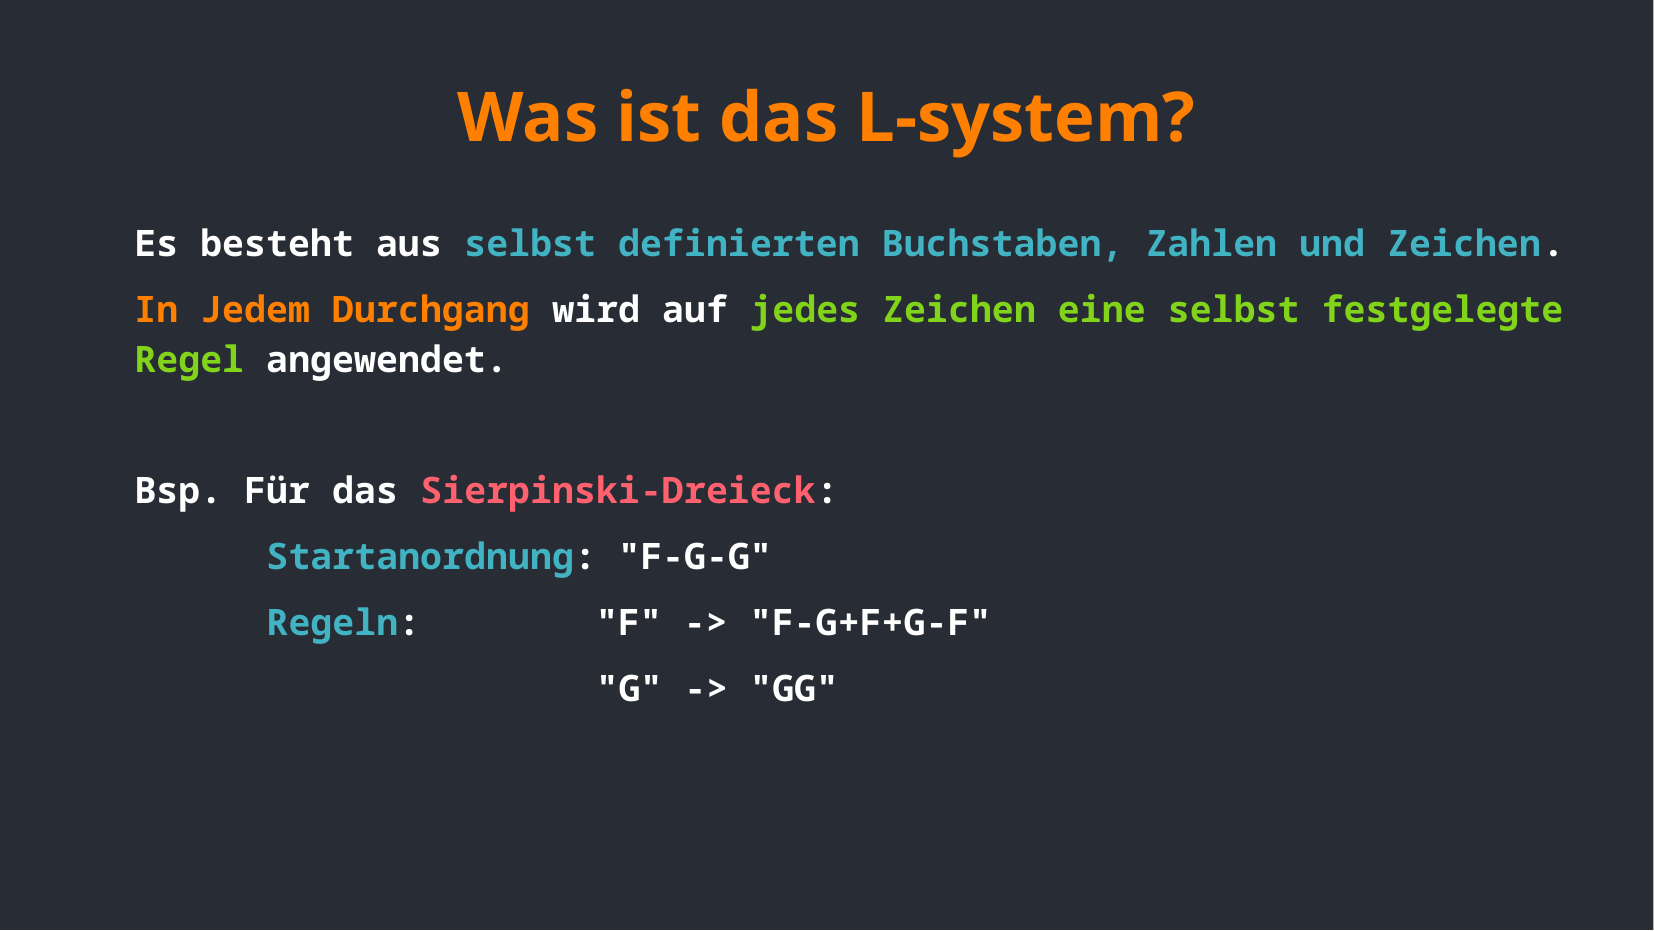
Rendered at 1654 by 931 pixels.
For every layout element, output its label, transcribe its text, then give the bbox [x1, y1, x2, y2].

title Was ist das L-system? [82, 37, 1571, 193]
list Es besteht aus selbst definierten Buchstaben, Zahlen und Zeichen. In Jedem Durchgang wird auf jedes Zeichen eine selbst festgelegte Regel angewendet. Bsp. Für das Sierpinski-Dreieck: Startanordnung: "F-G-G" Regeln: "F" -> "F-G+F+G-F" "G" -> "GG" [82, 217, 1571, 758]
